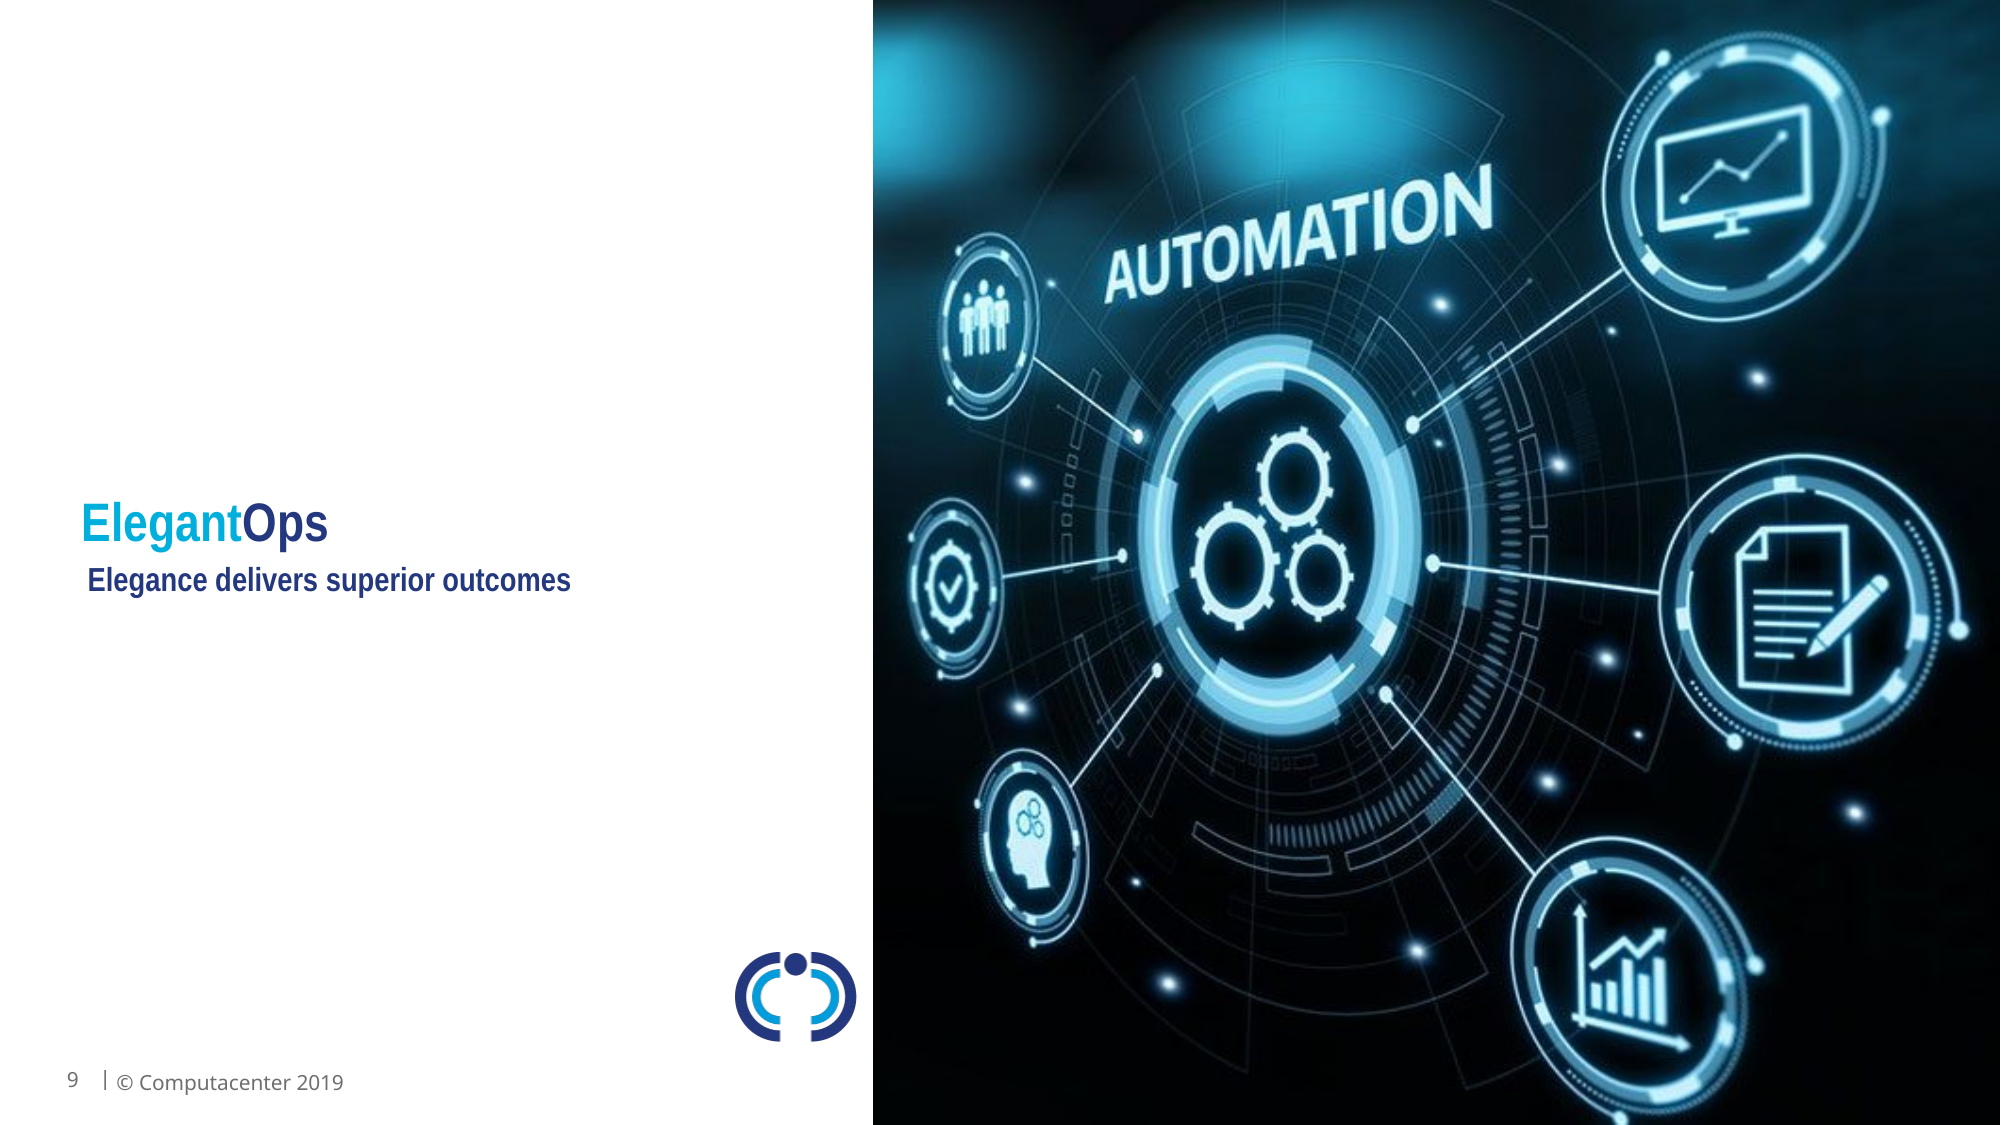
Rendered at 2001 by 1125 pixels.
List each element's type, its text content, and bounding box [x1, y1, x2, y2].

title ElegantOps [66, 485, 577, 563]
text_box © Computacenter 2019 [116, 1061, 873, 1097]
text_box Elegance delivers superior outcomes [72, 551, 676, 607]
text_box 9 [66, 1059, 103, 1096]
picture [873, 0, 2000, 1125]
